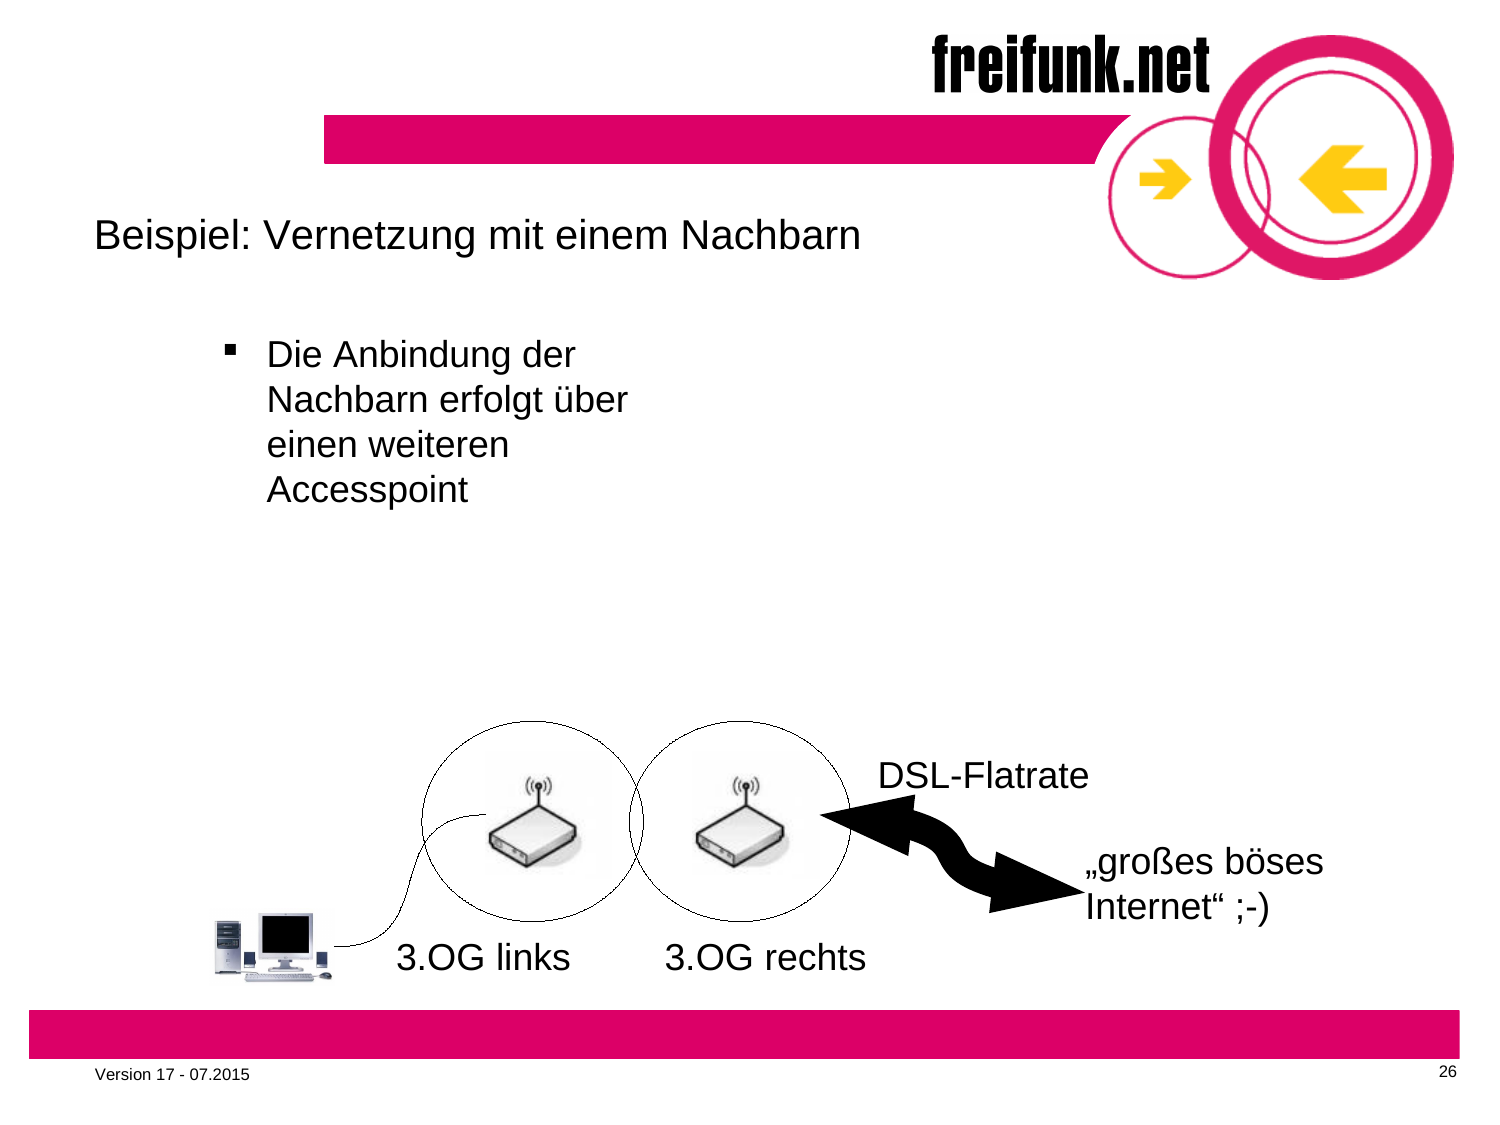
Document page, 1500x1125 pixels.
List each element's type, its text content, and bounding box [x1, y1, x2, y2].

text_box Die Anbindung der Nachbarn erfolgt über einen weiteren Accesspoint [192, 170, 682, 809]
text_box 3.OG links [396, 933, 597, 988]
text_box 3.OG rechts [664, 933, 897, 988]
text_box DSL-Flatrate [877, 751, 1091, 794]
picture [485, 809, 612, 879]
picture [692, 751, 820, 879]
text_box Beispiel: Vernetzung mit einem Nachbarn [94, 208, 192, 280]
picture [932, 34, 1454, 280]
picture [209, 908, 335, 986]
text_box Beispiel: Vernetzung mit einem Nachbarn [682, 208, 1235, 280]
text_box „großes böses Internet“ ;-) [1085, 837, 1360, 948]
